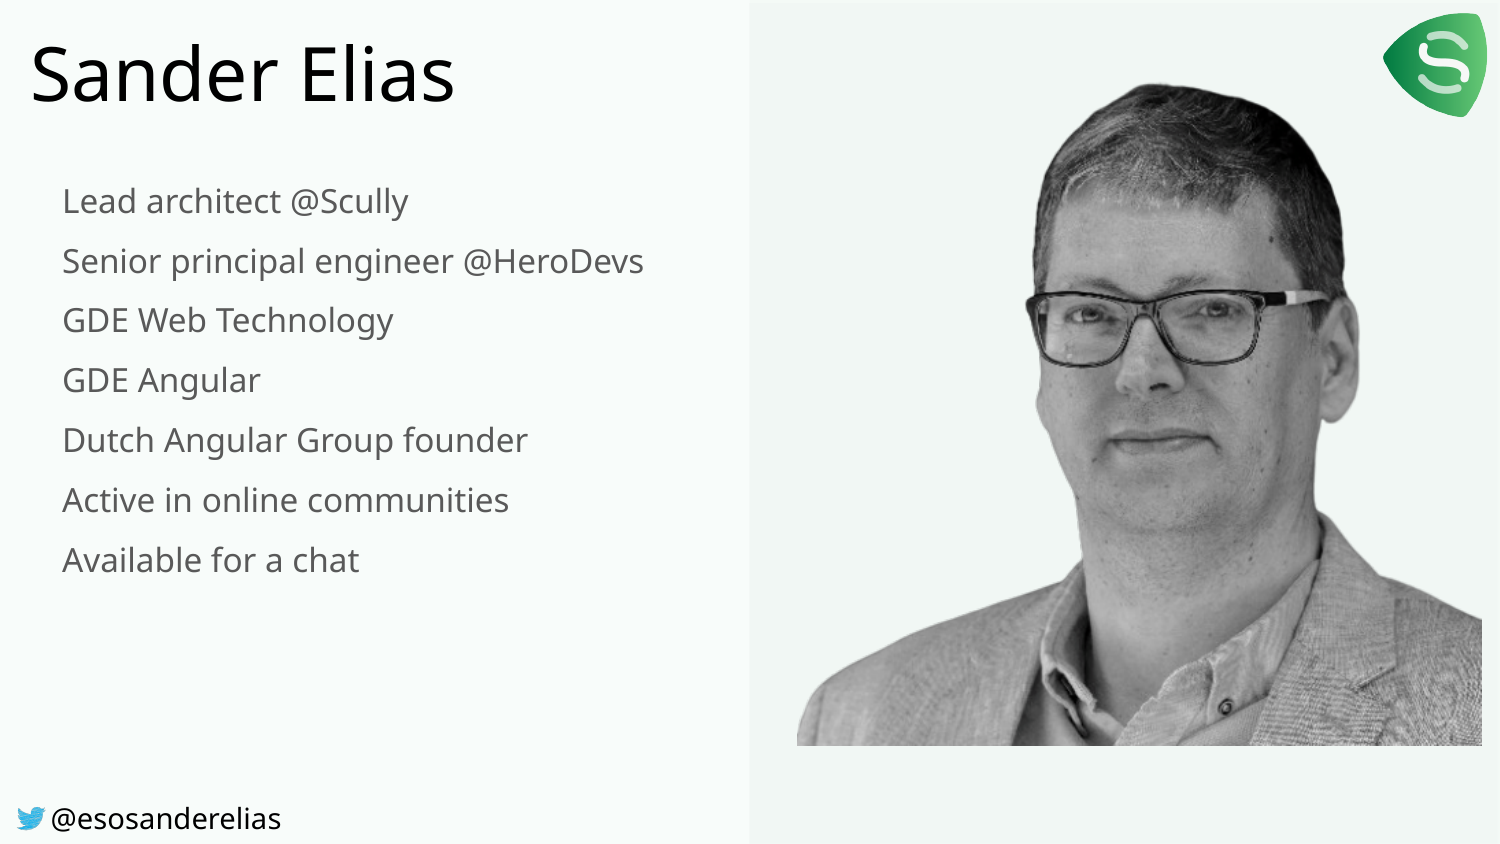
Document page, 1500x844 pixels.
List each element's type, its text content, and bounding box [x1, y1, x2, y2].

picture [2, 790, 60, 844]
picture [797, 6, 1494, 746]
subtitle Lead architect @Scully Senior principal engineer @HeroDevs GDE Web Technology GDE Angular Dutch Angular Group founder Active in online communities Available for a chat [47, 144, 741, 663]
title Sander Elias [15, 11, 679, 145]
